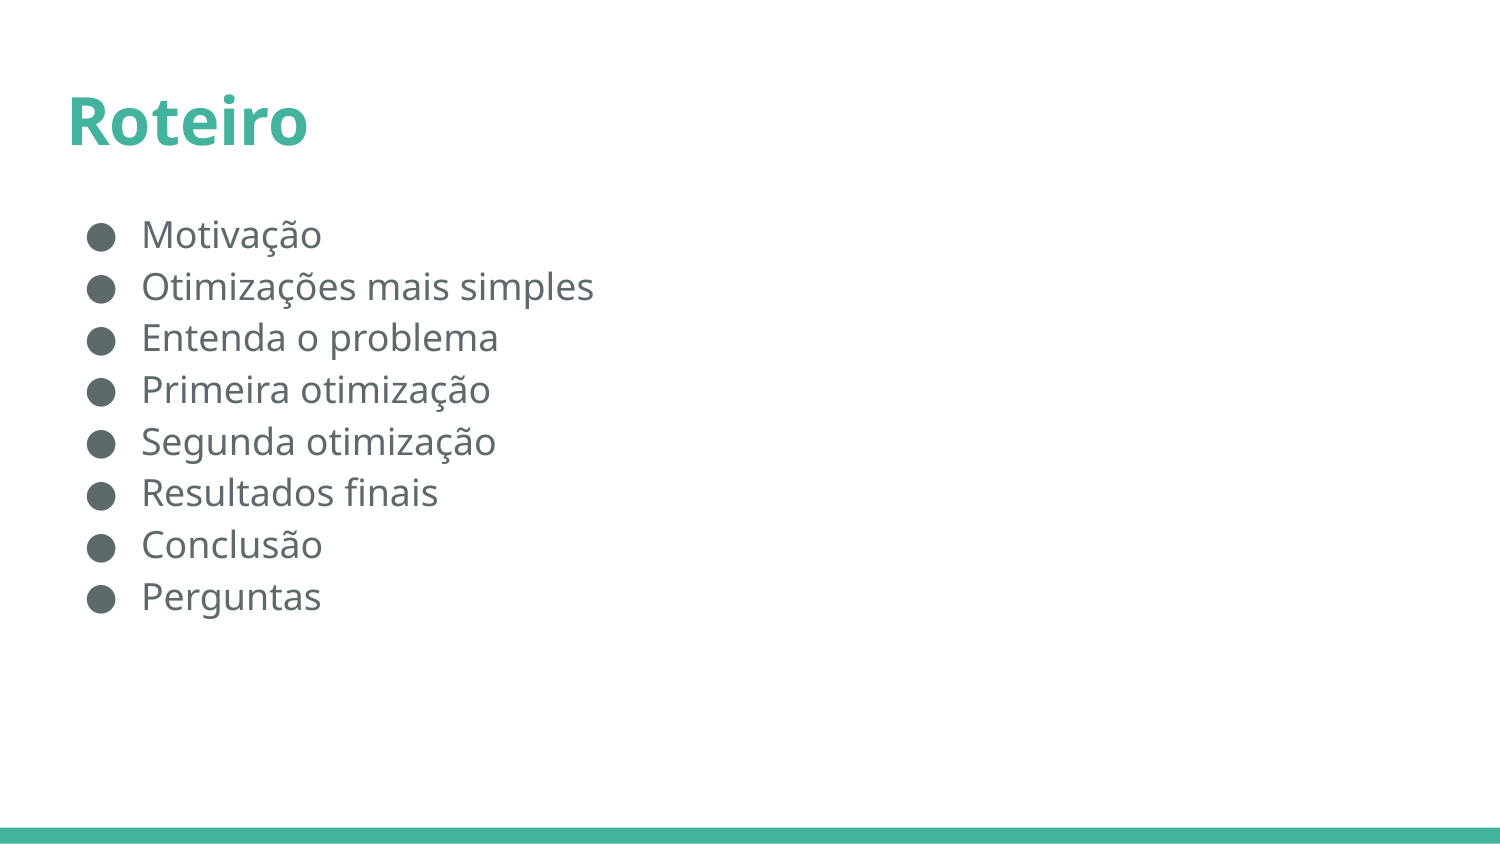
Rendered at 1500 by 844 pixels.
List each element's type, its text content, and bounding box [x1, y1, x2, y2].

list Motivação Otimizações mais simples Entenda o problema Primeira otimização Segunda otimização Resultados finais Conclusão Perguntas [51, 189, 1449, 750]
title Roteiro [51, 64, 1449, 167]
